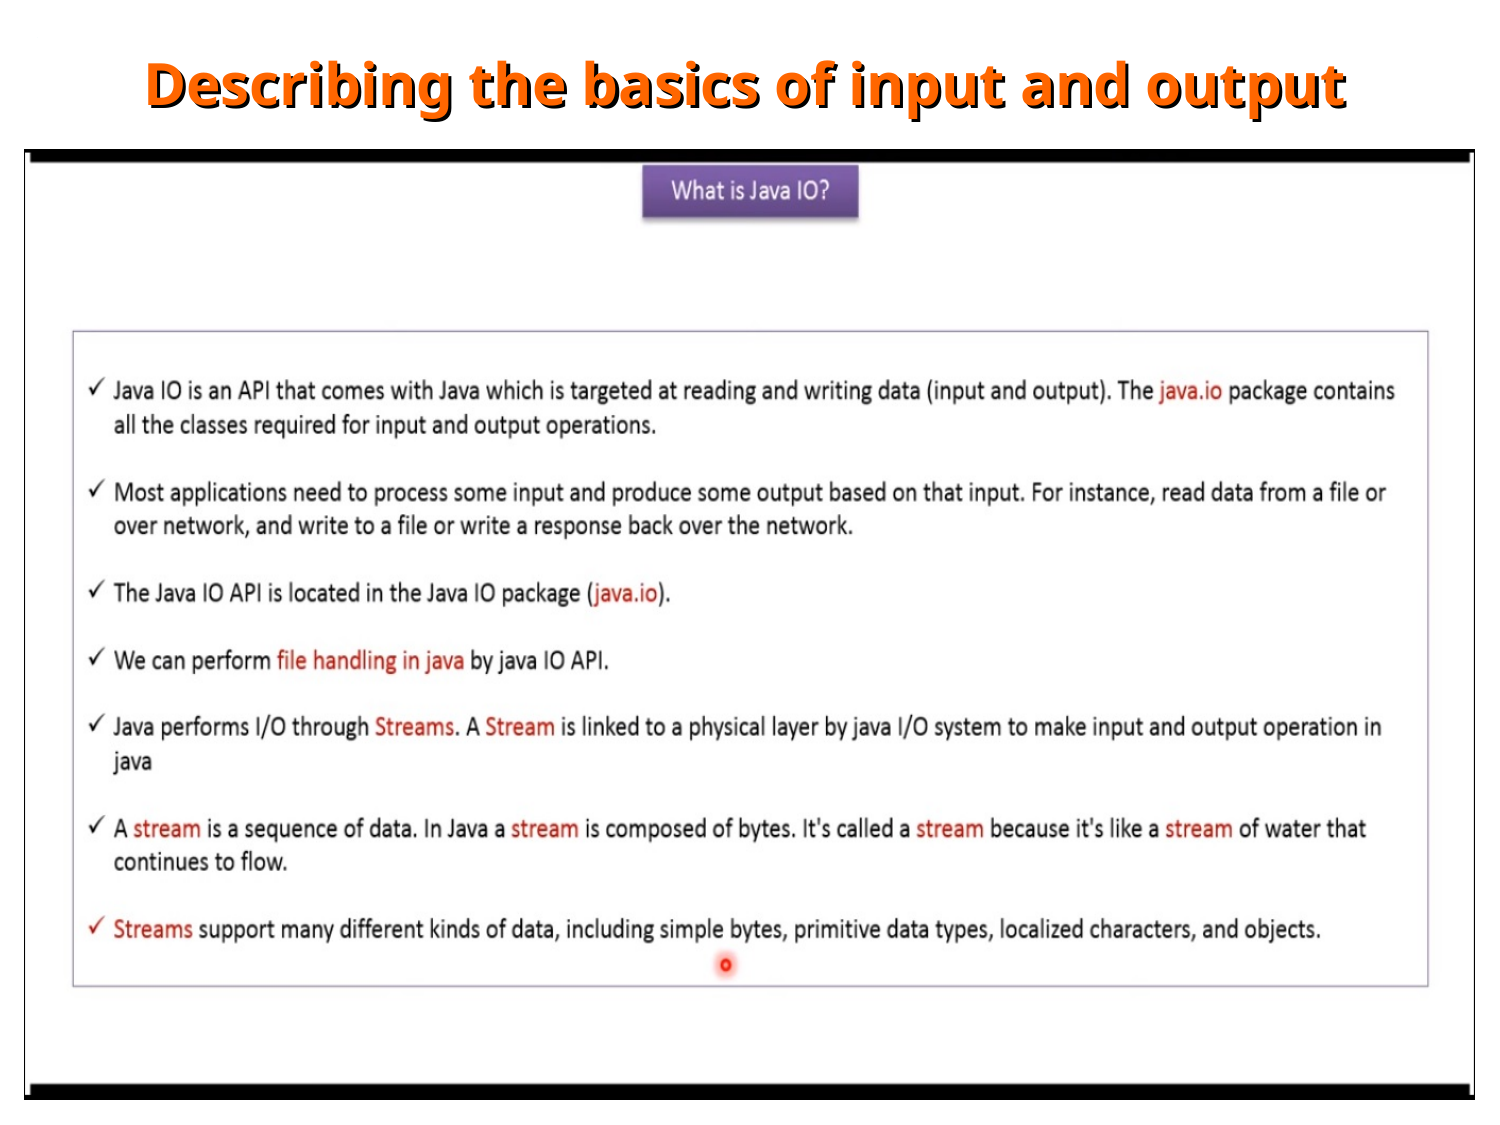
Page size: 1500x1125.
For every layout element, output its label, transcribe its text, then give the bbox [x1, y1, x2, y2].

title Describing the basics of input and output [106, 39, 1382, 149]
picture [24, 149, 1475, 1100]
